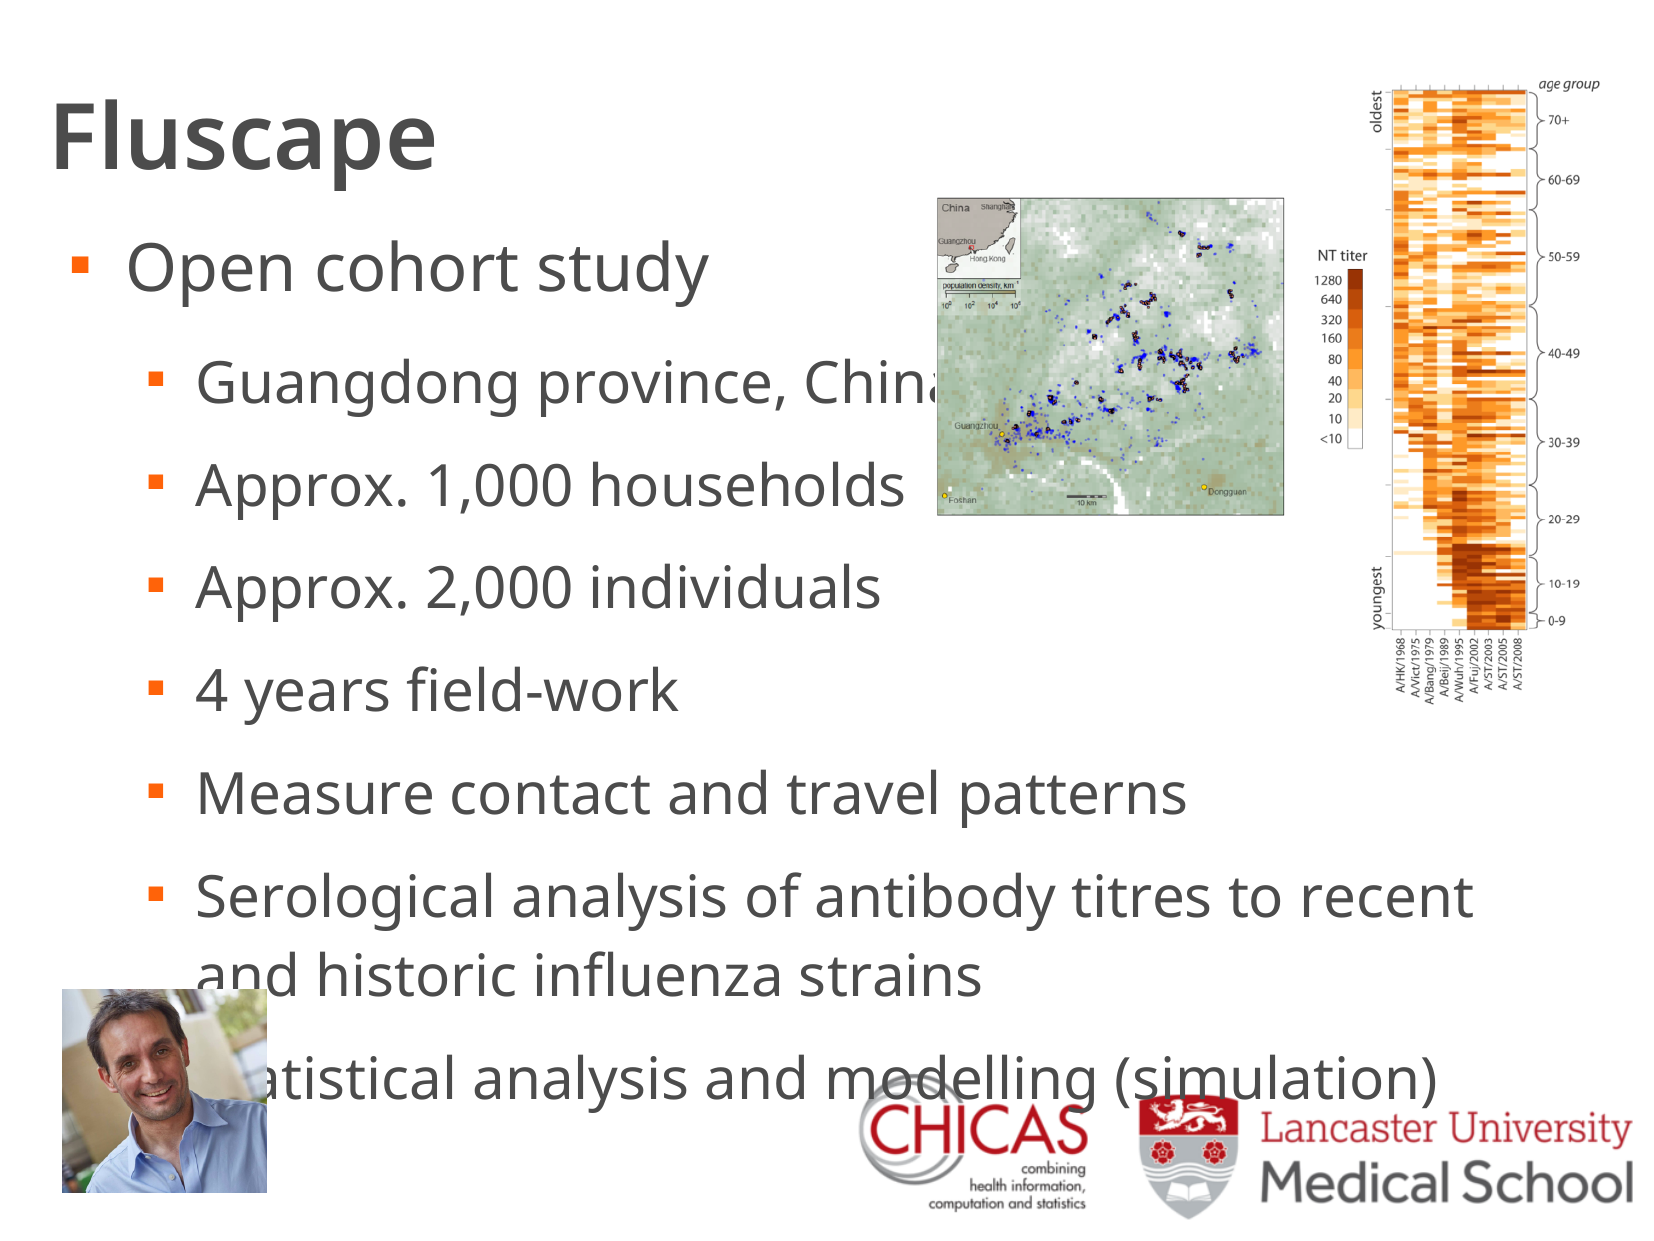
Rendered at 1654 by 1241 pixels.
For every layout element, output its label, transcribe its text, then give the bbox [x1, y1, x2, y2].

list Open cohort study Guangdong province, China Approx. 1,000 households Approx. 2,000 individuals 4 years field-work Measure contact and travel patterns Serological analysis of antibody titres to recent and historic influenza strains Statistical analysis and modelling (simulation) [54, 220, 1590, 1048]
picture [62, 4, 1654, 1241]
title Fluscape [48, 62, 1270, 206]
